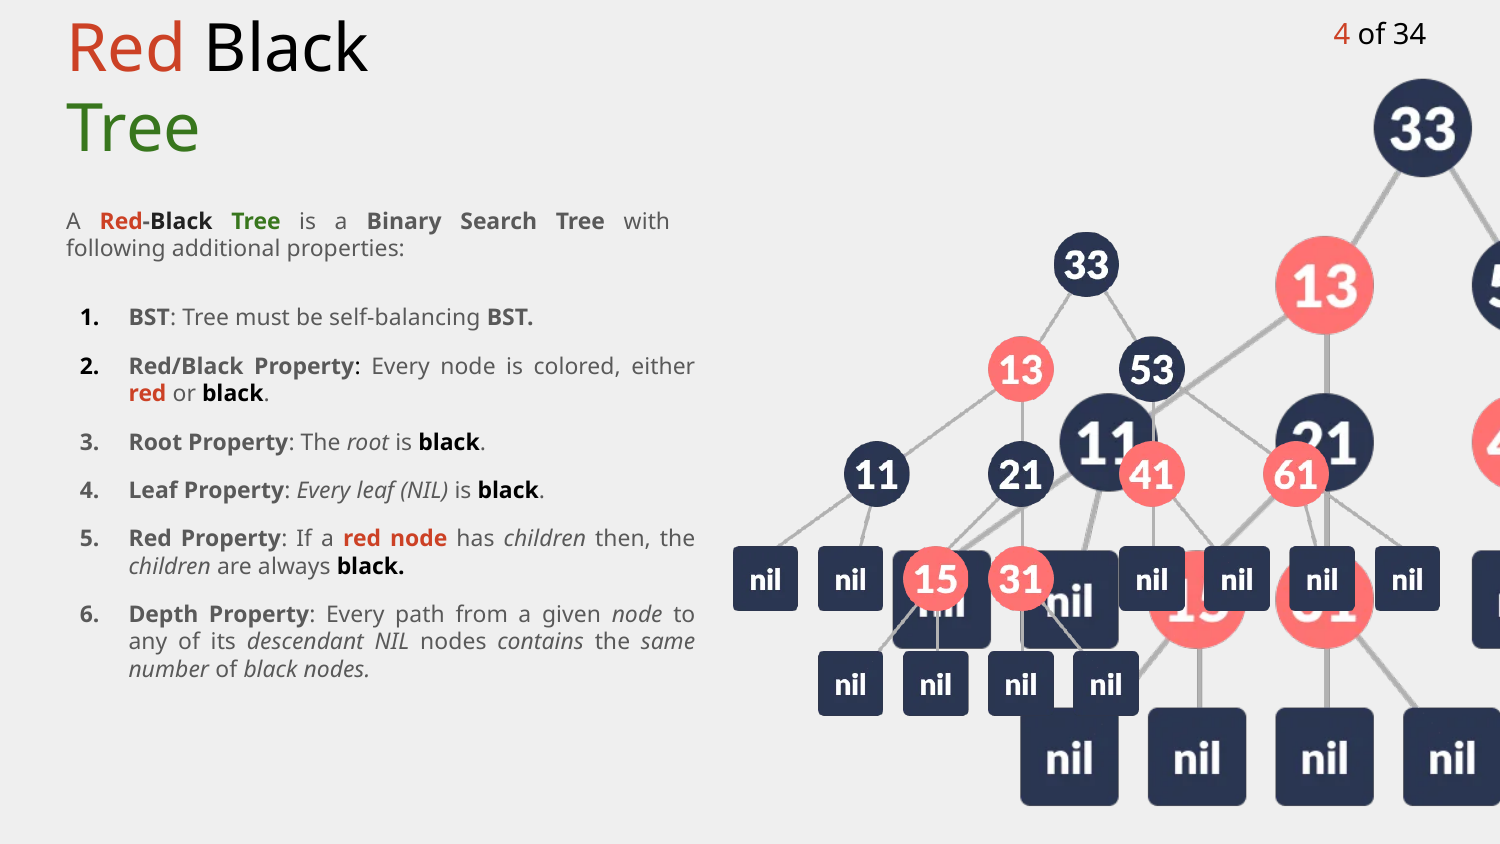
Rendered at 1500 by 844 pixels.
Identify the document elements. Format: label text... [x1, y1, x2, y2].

text_box A Red-Black Tree is a Binary Search Tree with following additional properties: [51, 191, 686, 277]
picture [693, 20, 1500, 844]
text_box BST: Tree must be self-balancing BST. Red/Black Property: Every node is colored, either red or black. Root Property: The root is black. Leaf Property: Every leaf (NIL) is black. Red Property: If a red node has children then, the children are always black. Depth Property: Every path from a given node to any of its descendant NIL nodes contains the same number of black nodes. [38, 288, 711, 697]
title Red Black Tree [51, 93, 437, 180]
text_box 4 of 34 [1318, 0, 1500, 65]
